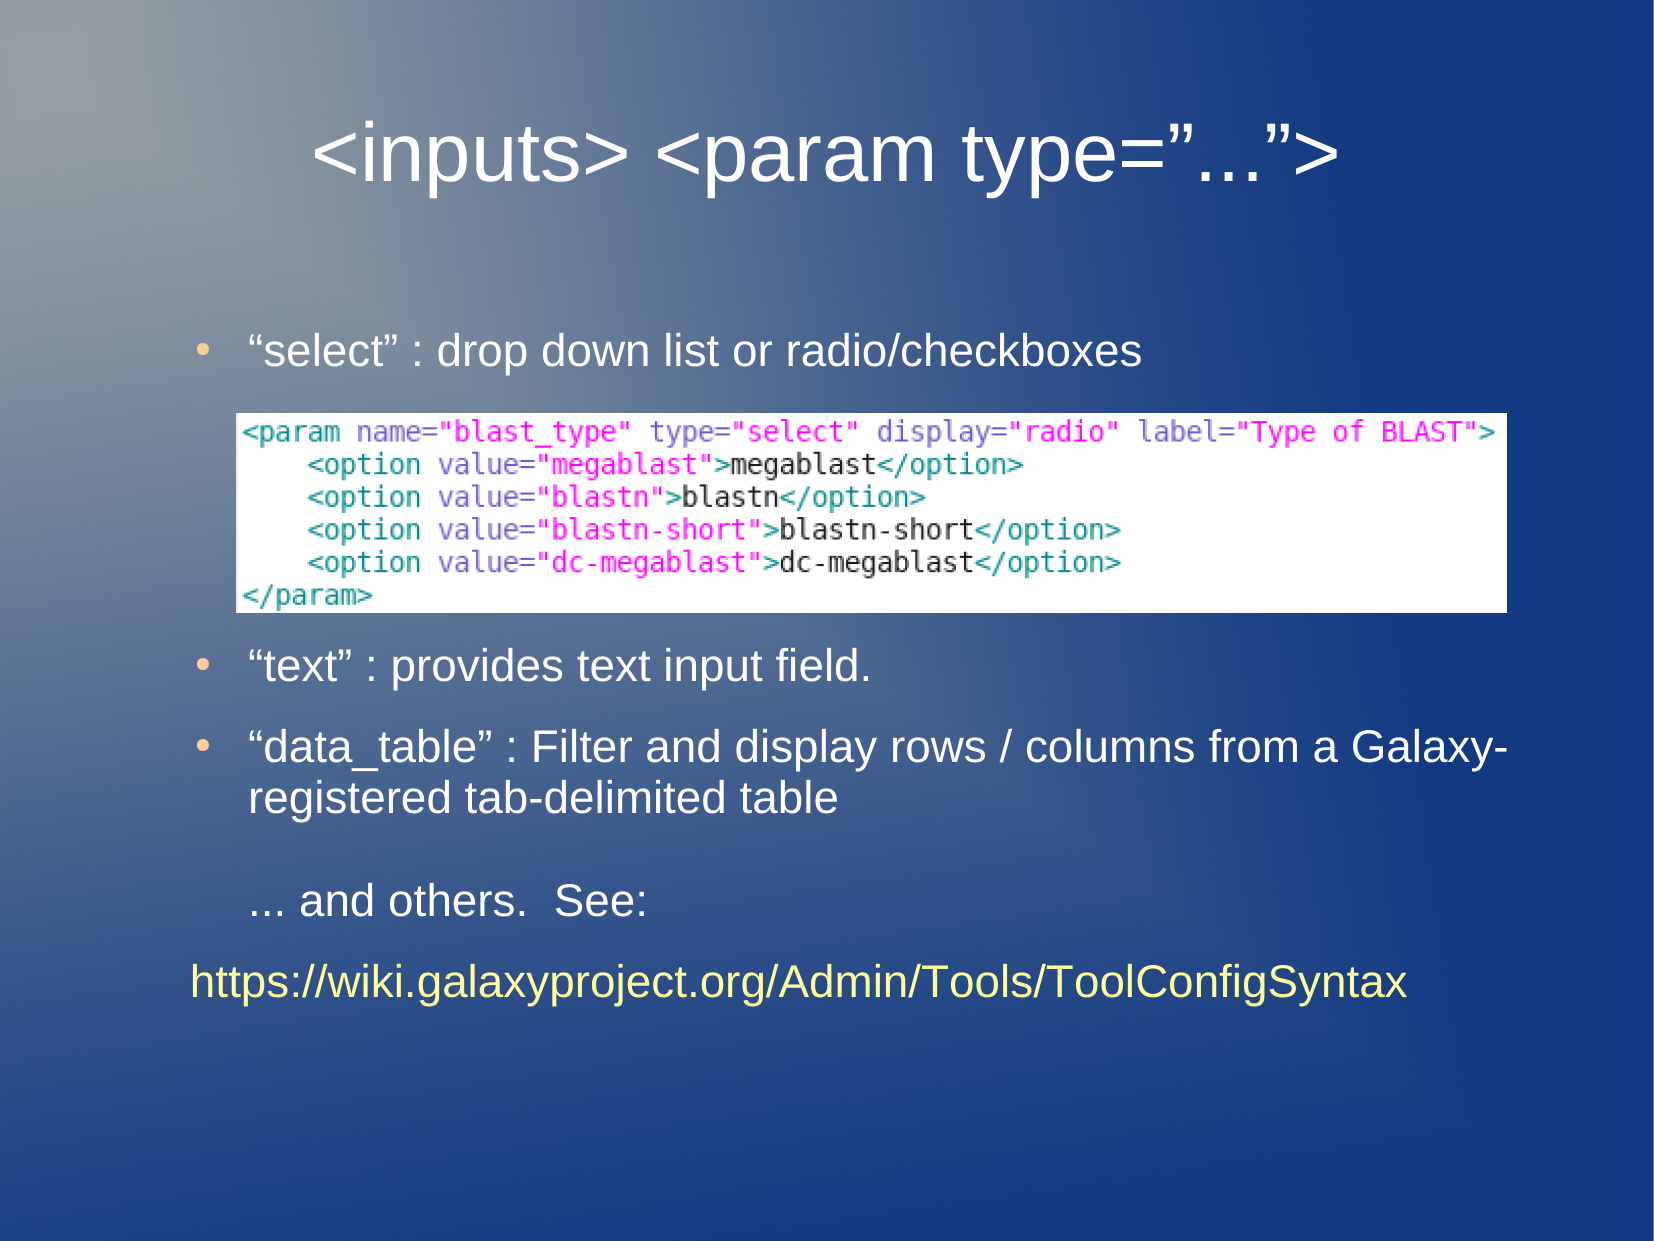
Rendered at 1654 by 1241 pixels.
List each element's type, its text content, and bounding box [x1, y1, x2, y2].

title <inputs> <param type=”...”> [82, 49, 1571, 257]
picture [0, 0, 1654, 1241]
list “select” : drop down list or radio/checkboxes “text” : provides text input field. “data_table” : Filter and display rows / columns from a Galaxy-registered tab-delimited table ... and others. See: https://wiki.galaxyproject.org/Admin/Tools/ToolConfigSyntax [177, 324, 1536, 1120]
